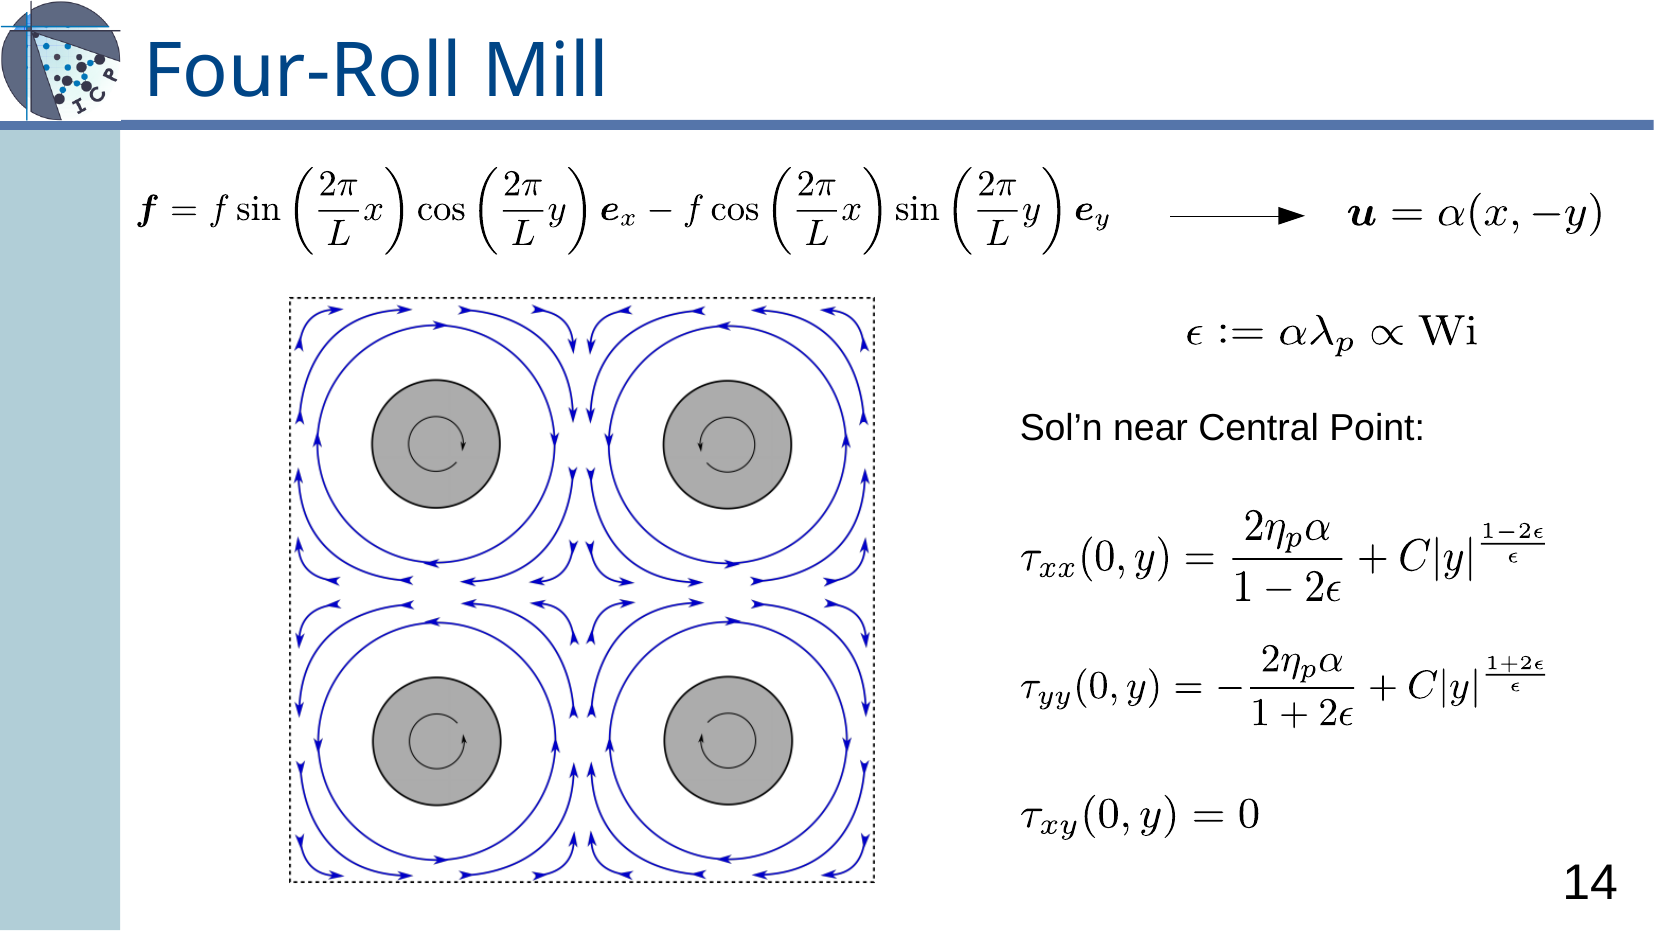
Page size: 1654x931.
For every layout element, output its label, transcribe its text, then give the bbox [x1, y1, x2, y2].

title Four-Roll Mill [135, 0, 1636, 121]
text_box Sol’n near Central Point: [1005, 399, 1637, 466]
text_box [135, 167, 1111, 255]
picture [270, 279, 894, 900]
text_box [1020, 644, 1546, 729]
text_box [1346, 192, 1606, 236]
text_box [1185, 314, 1479, 357]
text_box [1020, 509, 1546, 605]
picture [0, 0, 121, 121]
text_box [1020, 794, 1261, 840]
